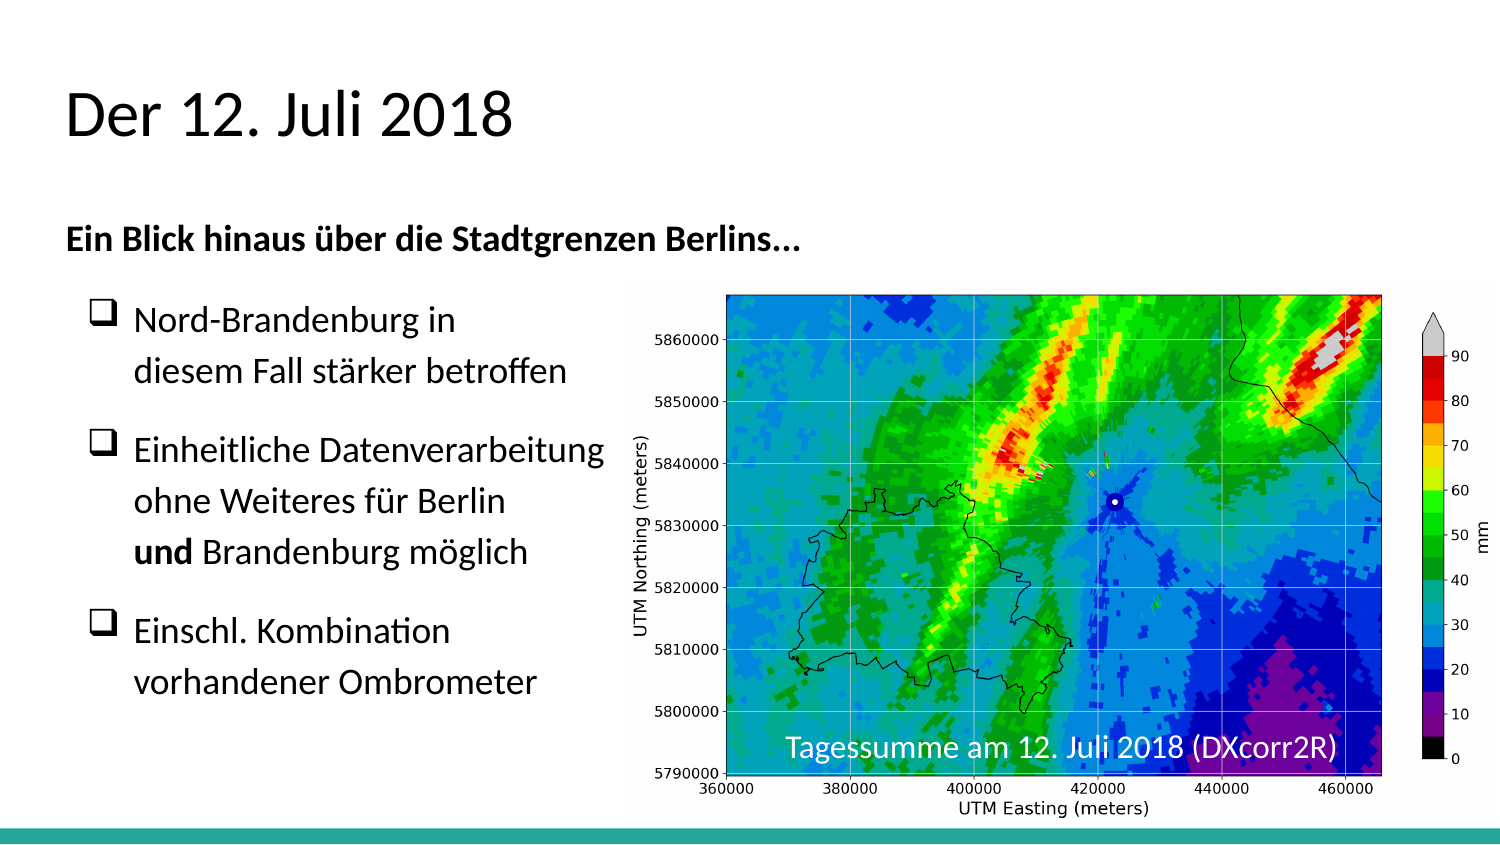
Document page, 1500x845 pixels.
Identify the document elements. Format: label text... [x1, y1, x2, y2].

text_box Der 12. Juli 2018 [51, 55, 1449, 156]
text_box Ein Blick hinaus über die Stadtgrenzen Berlins... Nord-Brandenburg in diesem Fall stärker betroffen Einheitliche Datenverarbeitung ohne Weiteres für Berlin und Brandenburg möglich Einschl. Kombination vorhandener Ombrometer [51, 192, 1449, 750]
text_box Tagessumme am 12. Juli 2018 (DXcorr2R) [770, 733, 1354, 800]
picture [624, 282, 1495, 826]
